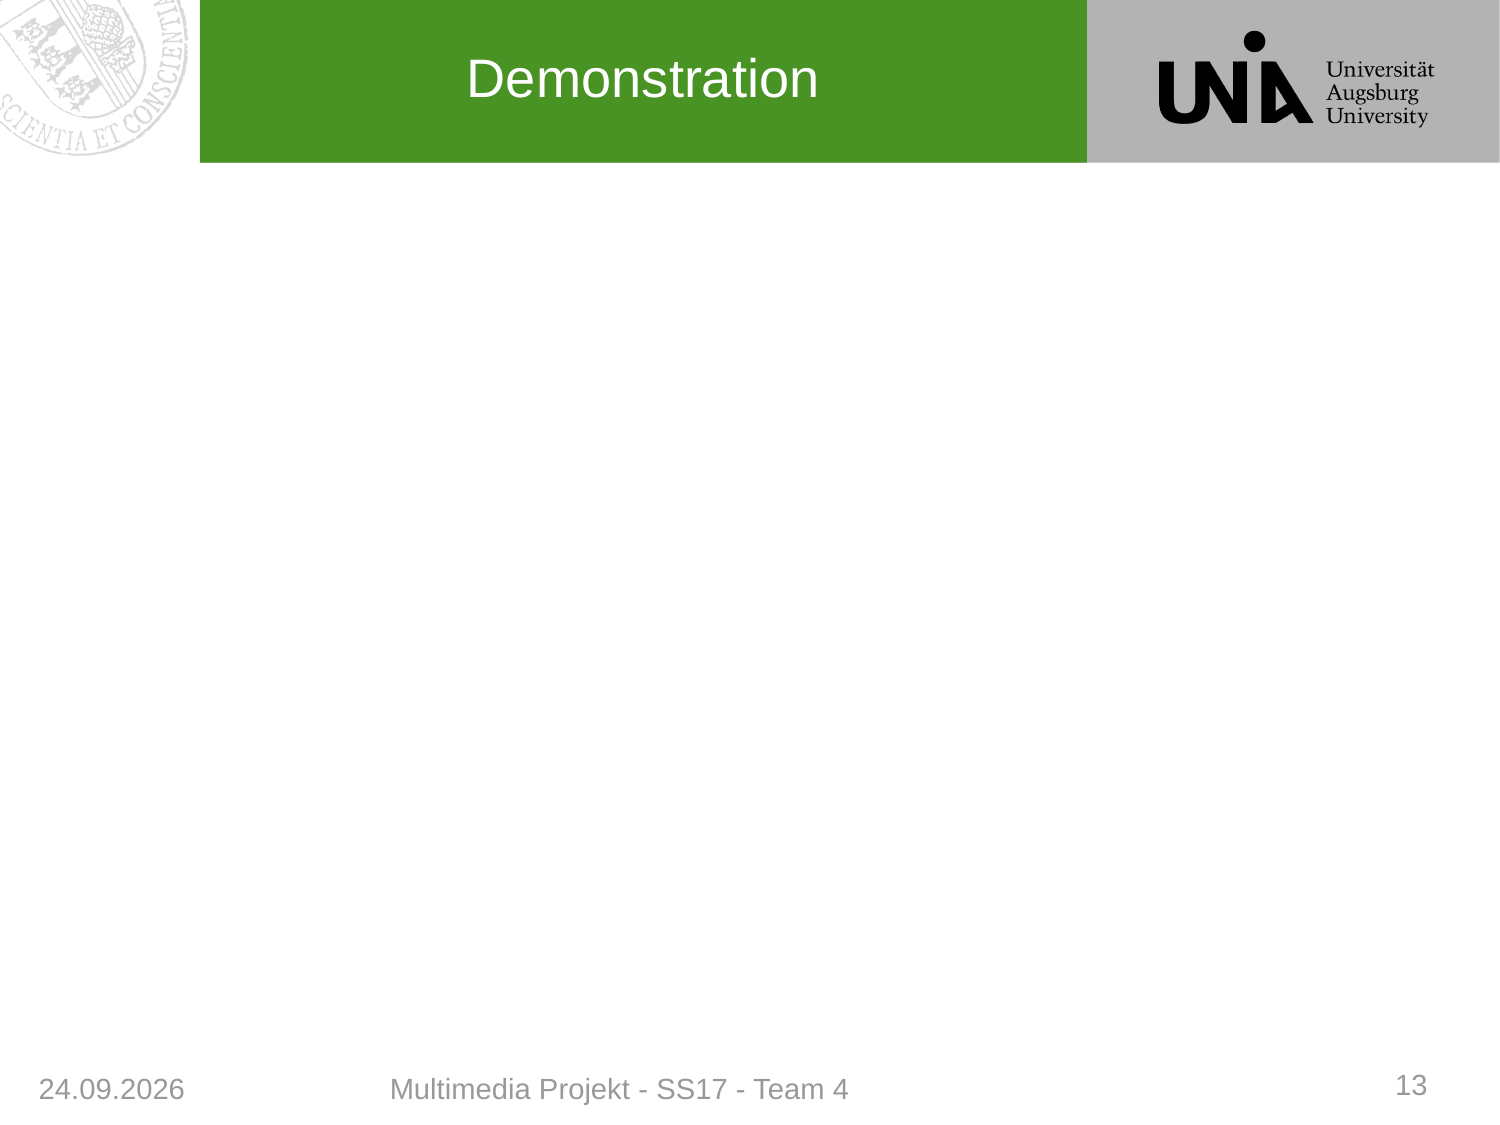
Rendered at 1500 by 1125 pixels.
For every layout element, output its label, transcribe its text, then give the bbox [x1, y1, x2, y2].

title Demonstration [199, 35, 1087, 163]
text_box Multimedia Projekt - SS17 - Team 4 [271, 1062, 969, 1115]
text_box [1346, 1058, 1477, 1110]
text_box 17.07.2017 [11, 1062, 213, 1115]
